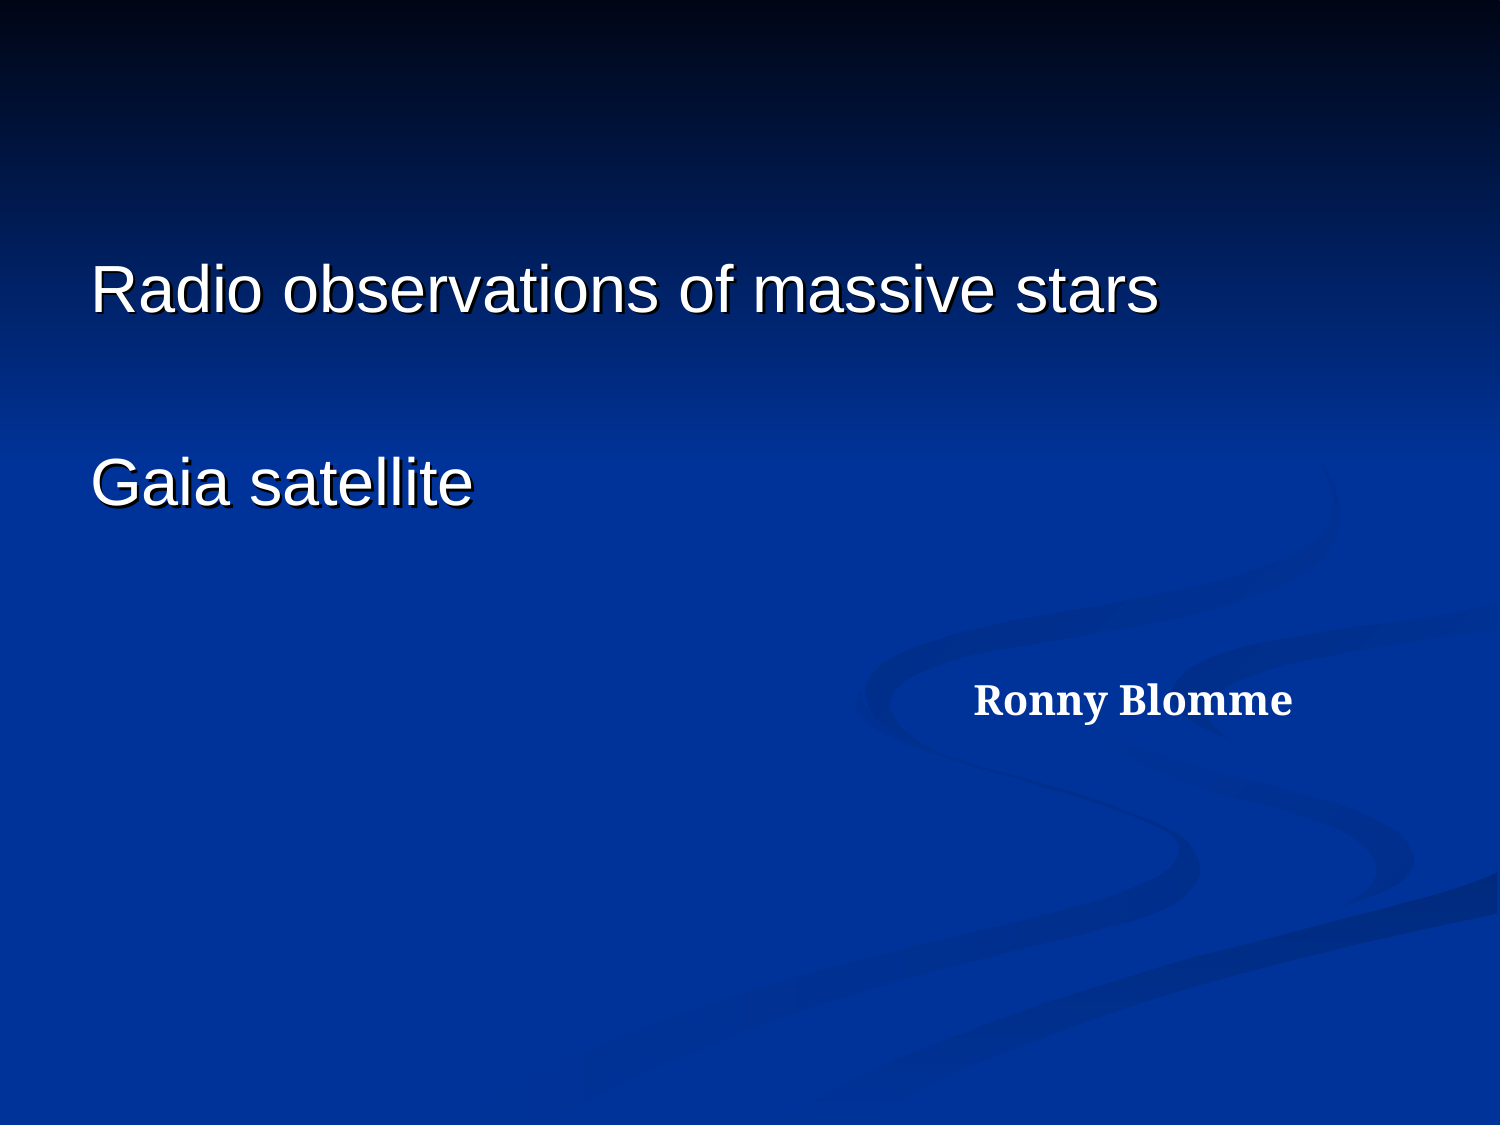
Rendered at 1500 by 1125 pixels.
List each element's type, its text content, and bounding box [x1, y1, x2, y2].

list Radio observations of massive stars Gaia satellite [75, 237, 1426, 588]
text_box Ronny Blomme [958, 666, 1344, 732]
